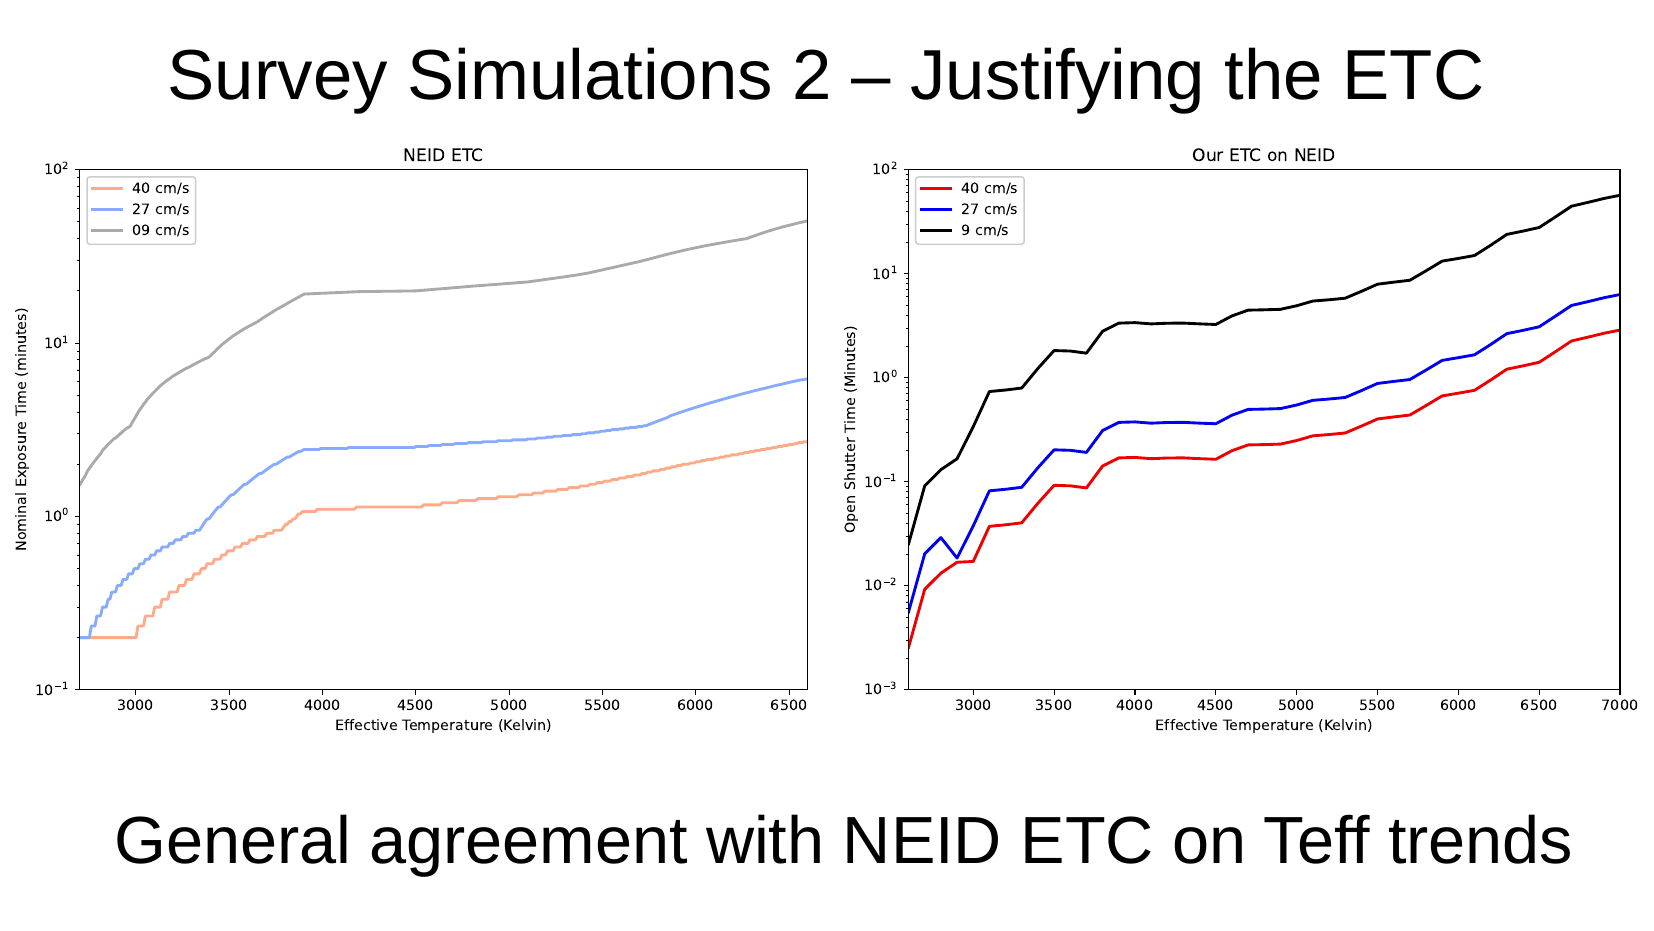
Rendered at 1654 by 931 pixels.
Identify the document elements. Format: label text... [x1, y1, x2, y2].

picture [0, 131, 826, 751]
picture [828, 131, 1654, 751]
text_box General agreement with NEID ETC on Teff trends [0, 750, 1654, 931]
title Survey Simulations 2 – Justifying the ETC [0, 0, 1654, 151]
